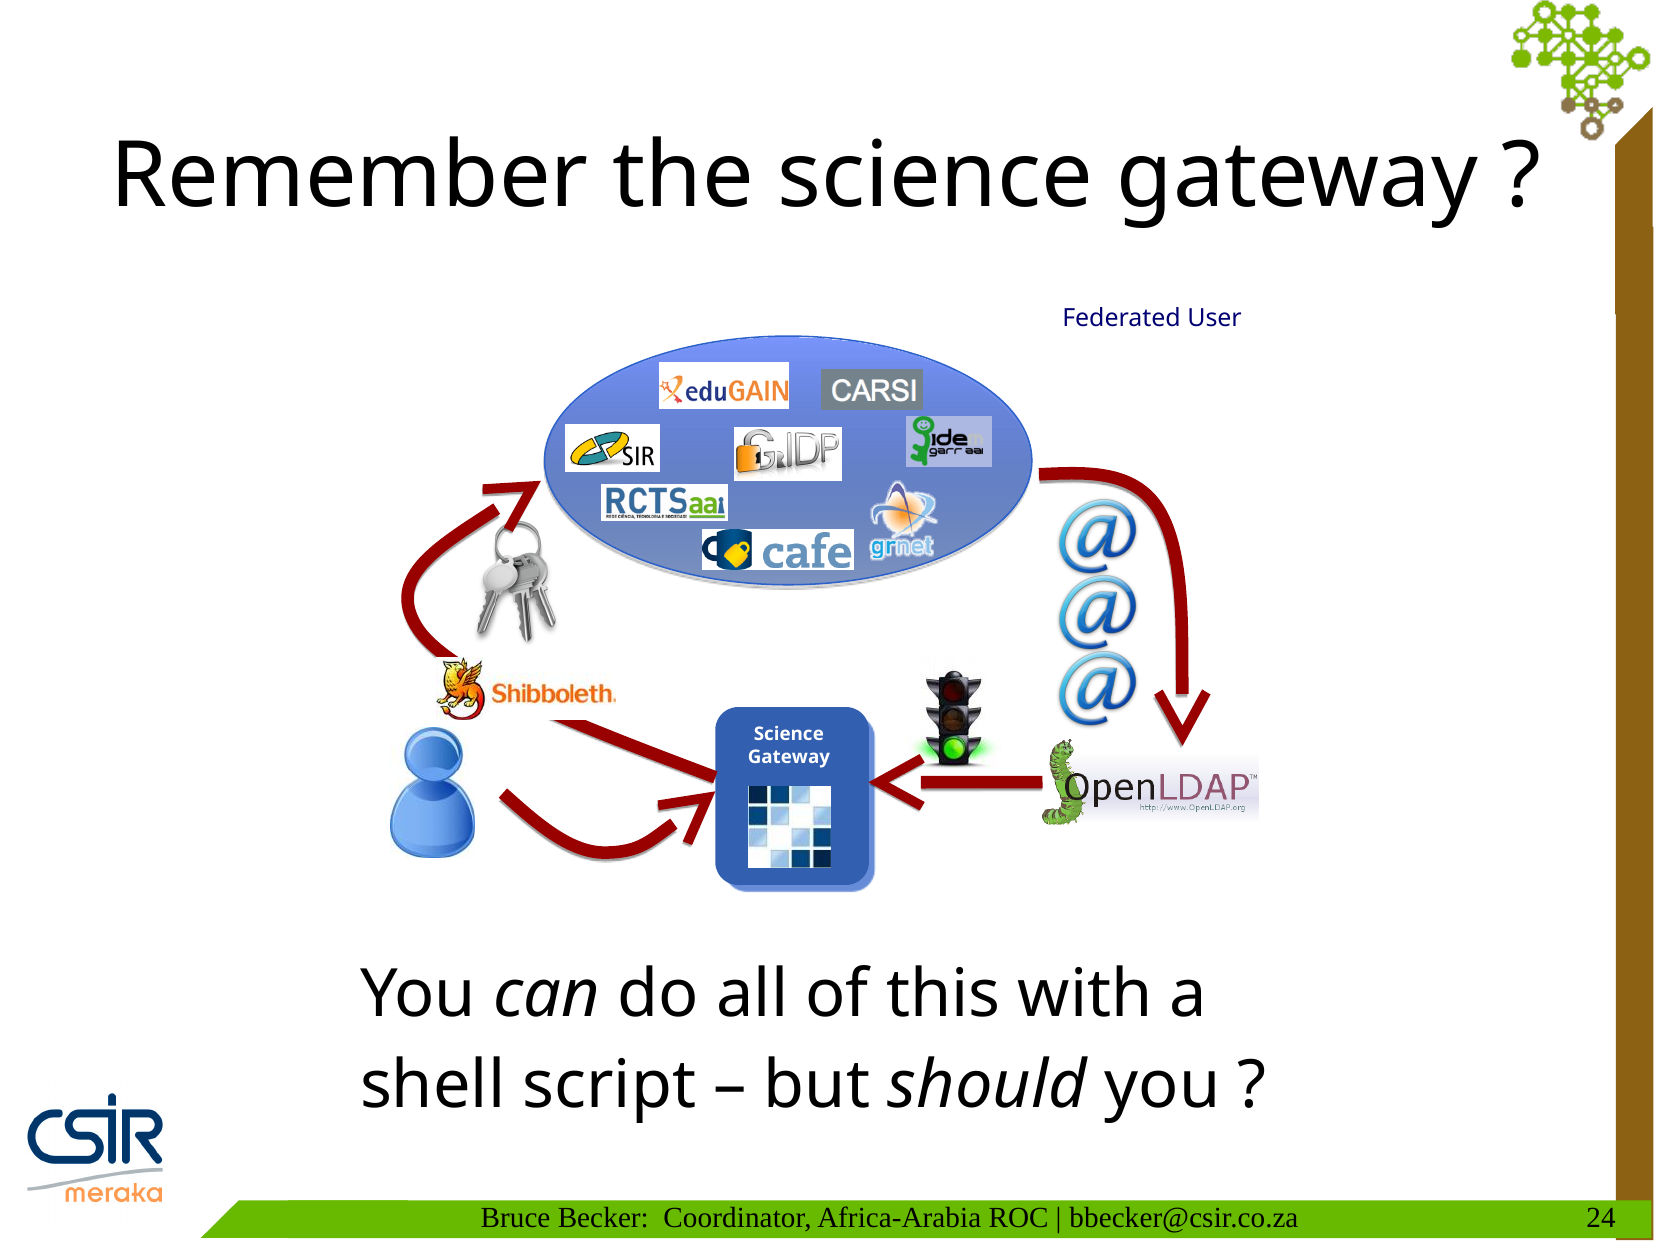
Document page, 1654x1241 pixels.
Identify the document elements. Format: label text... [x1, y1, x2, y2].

picture [453, 520, 466, 529]
picture [702, 529, 854, 570]
picture [1042, 739, 1259, 825]
picture [601, 484, 728, 521]
list You can do all of this with a shell script – but should you ? [360, 945, 1271, 1175]
picture [821, 369, 923, 410]
picture [12, 1074, 178, 1225]
picture [1503, 0, 1654, 144]
picture [748, 786, 831, 868]
picture [390, 727, 475, 858]
picture [436, 657, 616, 720]
text_box Science Gateway [715, 707, 869, 886]
picture [565, 424, 660, 473]
picture [659, 362, 789, 409]
title Remember the science gateway ? [82, 67, 1571, 275]
text_box [544, 336, 1032, 585]
picture [453, 520, 581, 648]
picture [734, 427, 842, 481]
picture [905, 415, 993, 467]
picture [865, 480, 939, 562]
title Federated User [902, 294, 1257, 372]
picture [1051, 490, 1144, 734]
picture [905, 657, 1002, 780]
